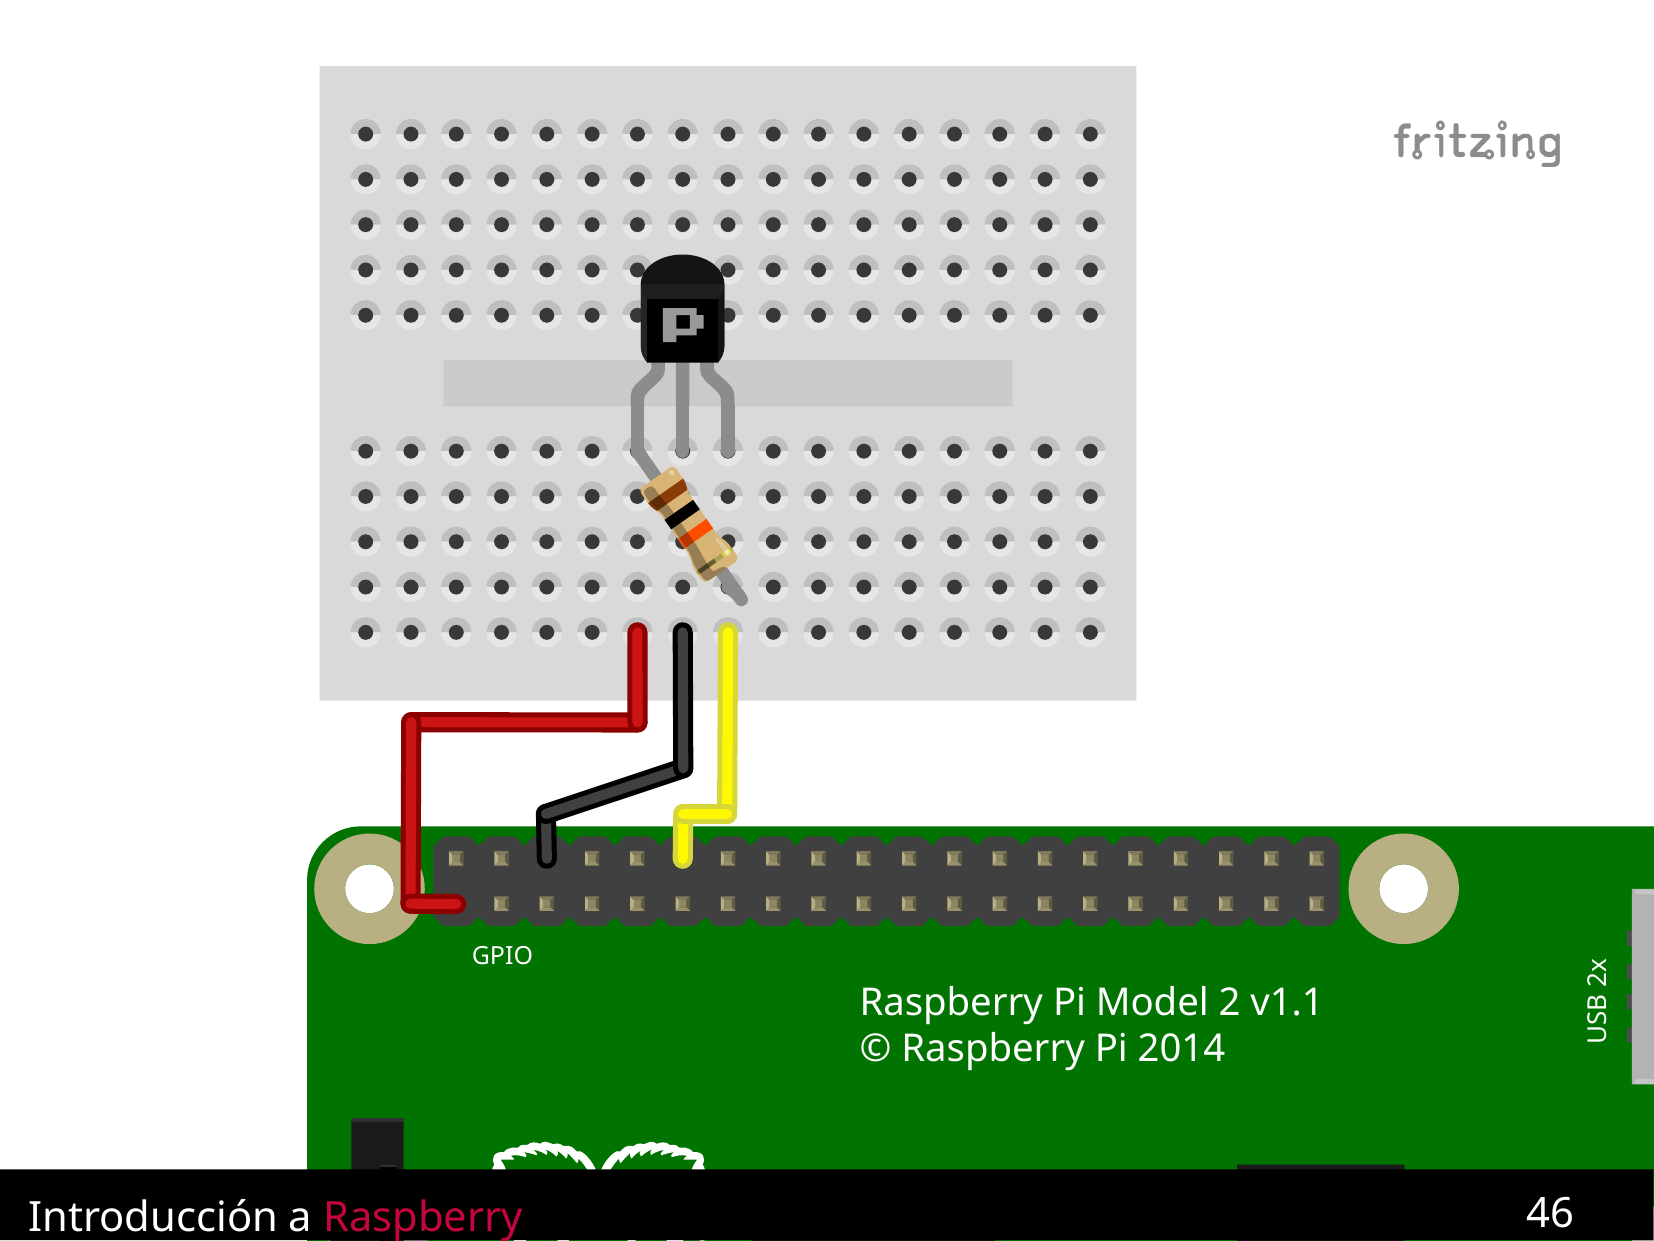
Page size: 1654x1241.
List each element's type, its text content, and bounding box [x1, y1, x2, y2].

text_box Introducción a Raspberry Pi [13, 1179, 556, 1241]
text_box <number> [1521, 1175, 1654, 1241]
text_box [0, 0, 1654, 1241]
picture [307, 65, 1654, 1169]
